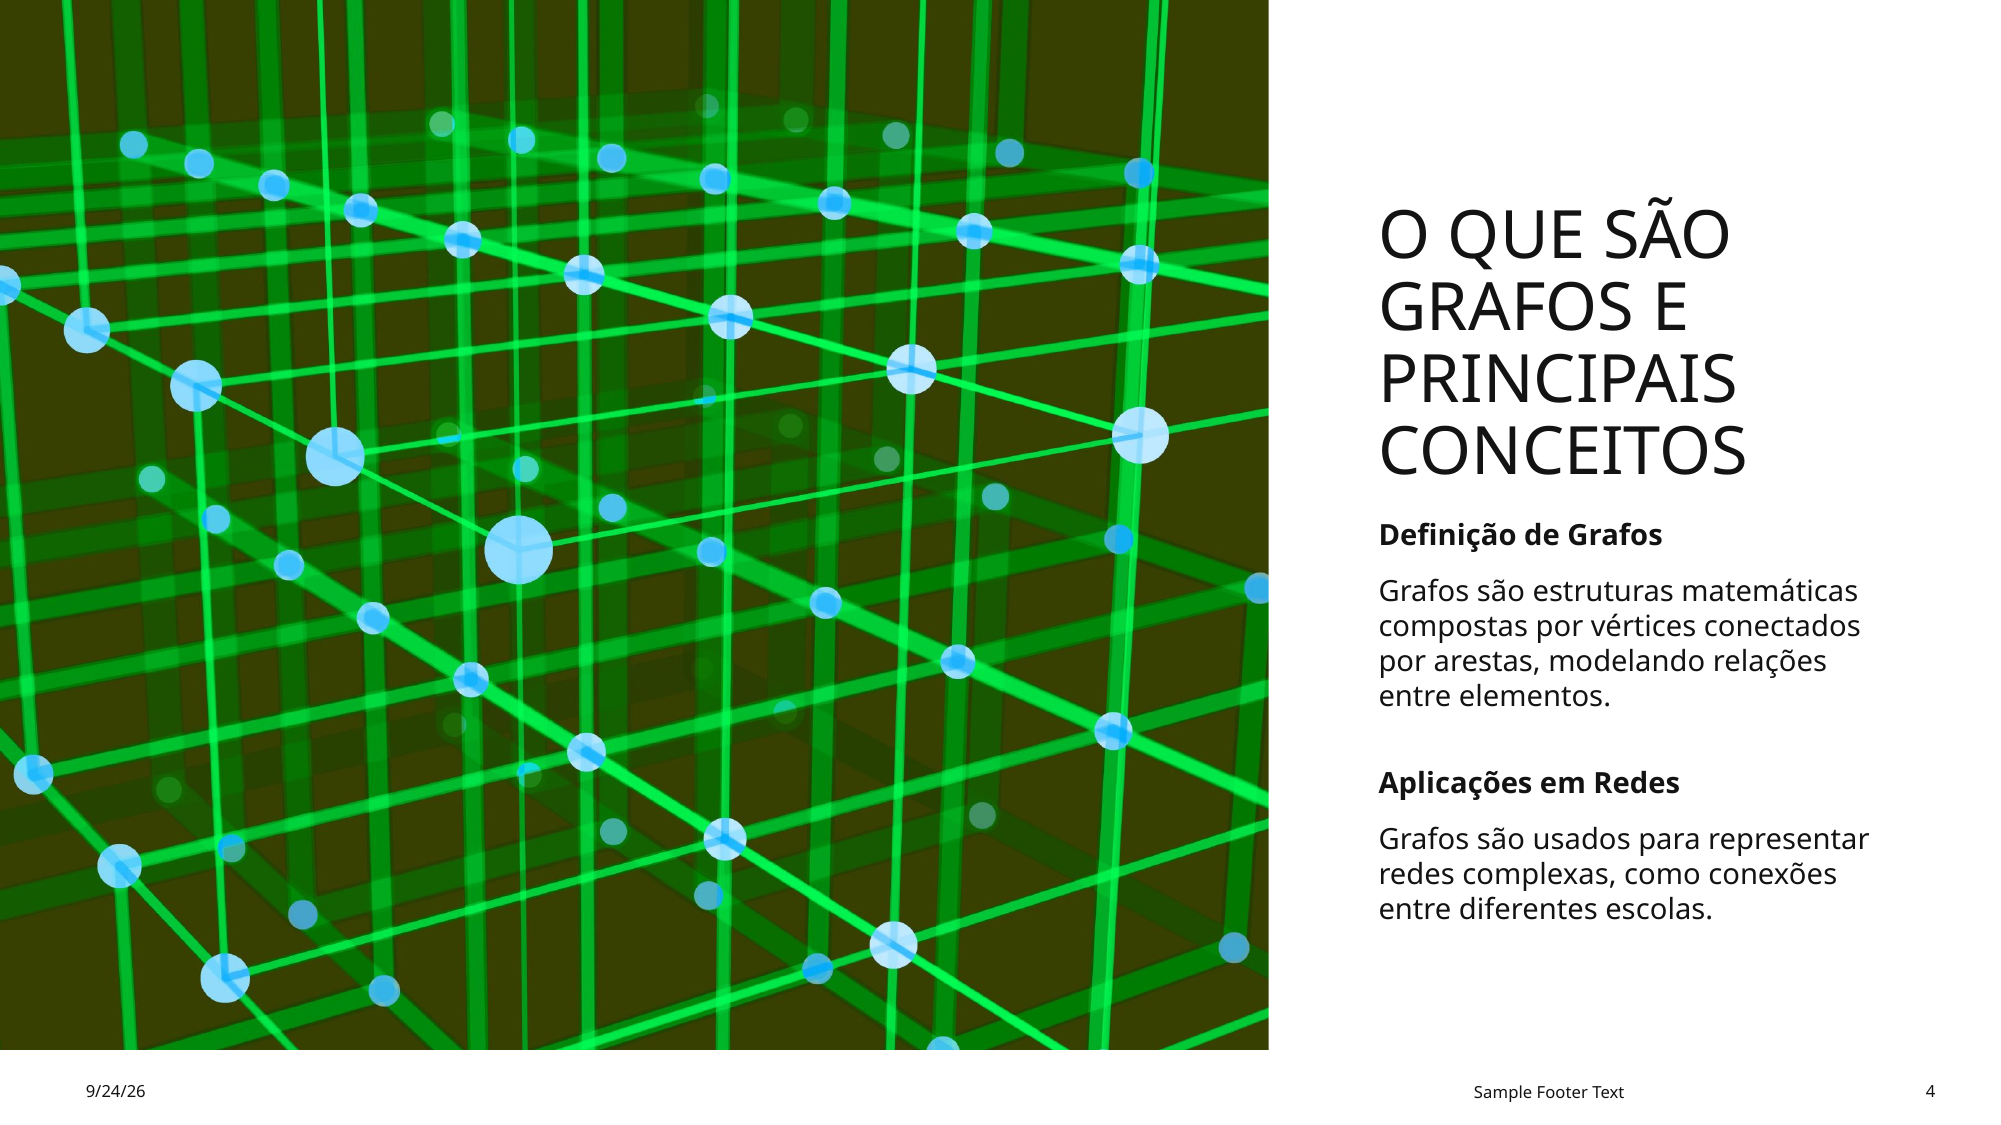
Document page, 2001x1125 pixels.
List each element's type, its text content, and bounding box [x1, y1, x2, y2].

text_box [1910, 1064, 1986, 1120]
picture [0, 0, 1269, 1050]
text_box Definição de Grafos Grafos são estruturas matemáticas compostas por vértices conectados por arestas, modelando relações entre elementos. Aplicações em Redes Grafos são usados para representar redes complexas, como conexões entre diferentes escolas. [1363, 508, 1901, 994]
text_box Sample Footer Text [1458, 1064, 1896, 1120]
text_box 12/2/25 [70, 1064, 537, 1120]
title O que são grafos e principais conceitos [1363, 176, 1901, 497]
